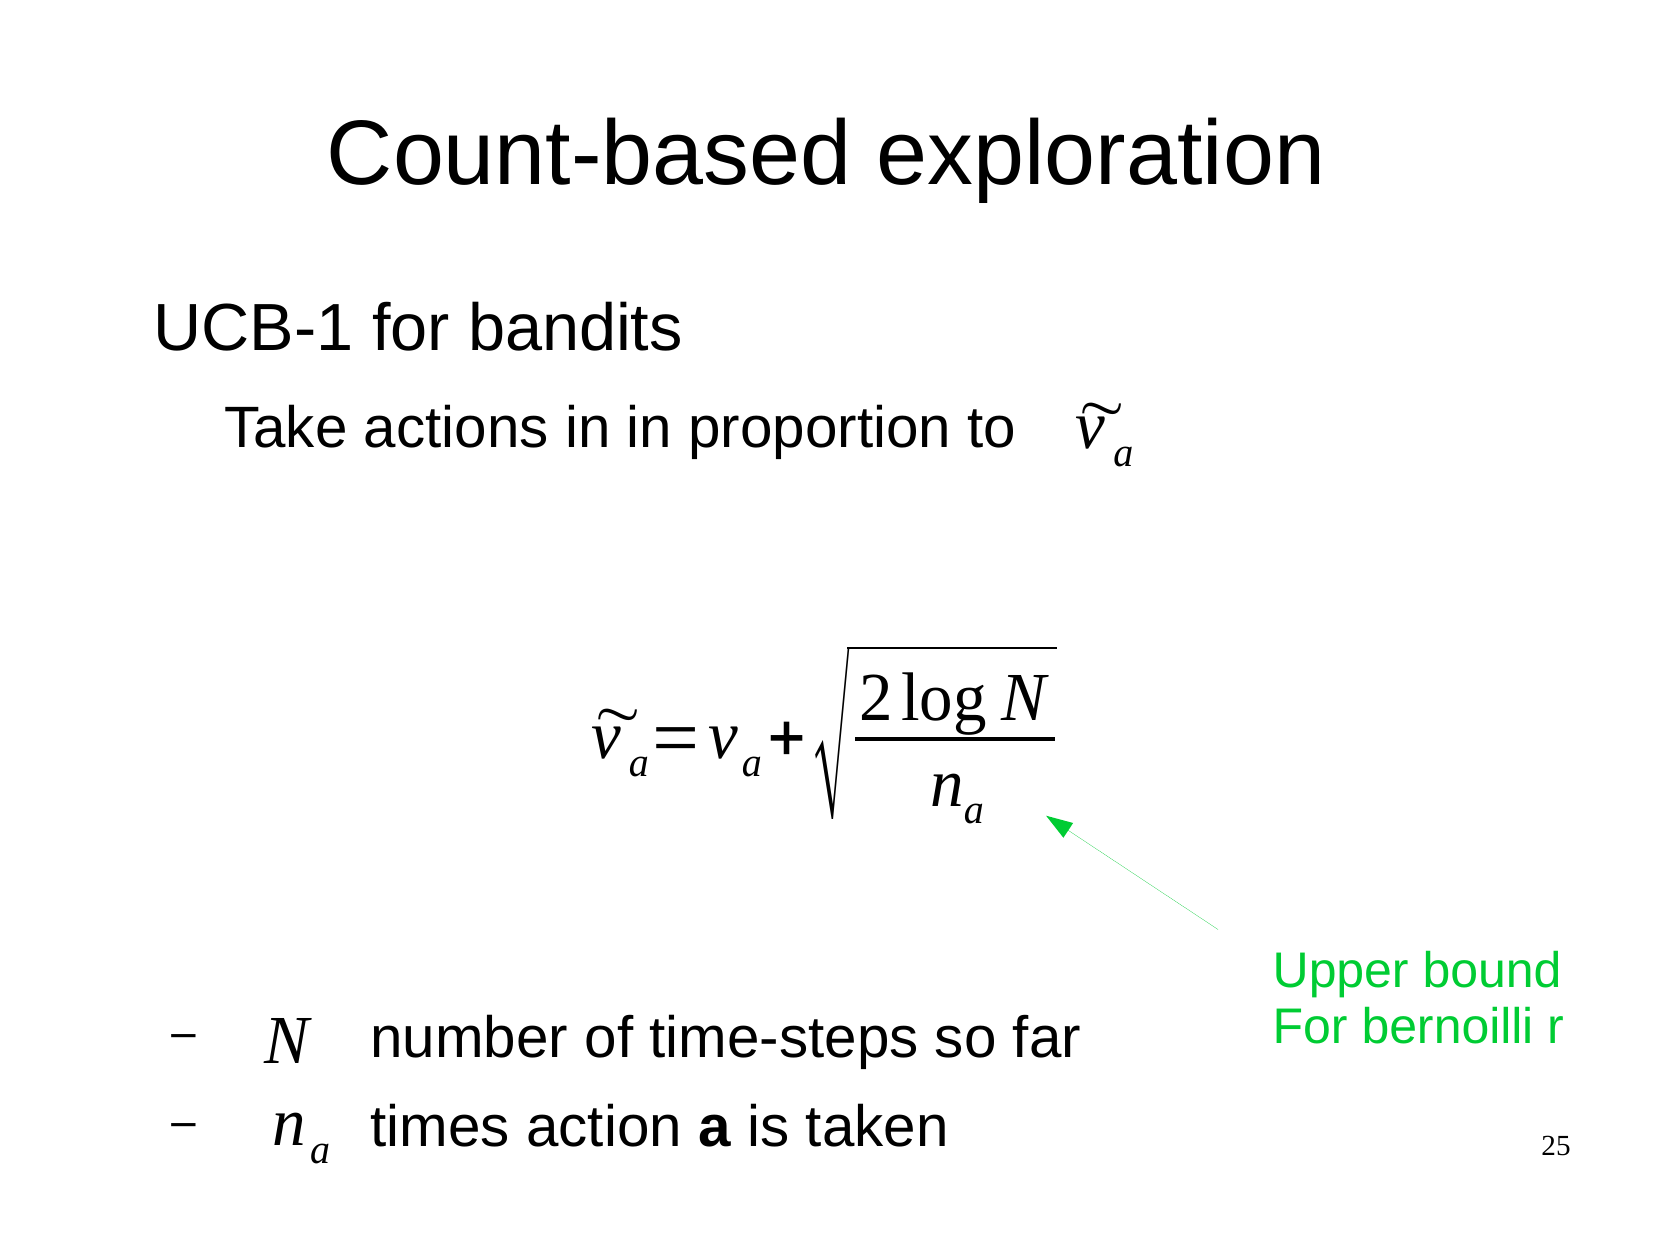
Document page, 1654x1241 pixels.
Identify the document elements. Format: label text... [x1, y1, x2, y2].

chart [243, 1002, 332, 1081]
title Count-based exploration [82, 49, 1571, 257]
text_box Upper bound For bernoilli r [1257, 934, 1580, 1063]
chart [255, 1085, 345, 1174]
chart [1058, 388, 1149, 477]
chart [574, 642, 1076, 833]
list UCB-1 for bandits Take actions in in proportion to number of time-steps so far times action a is taken [82, 290, 1571, 1241]
